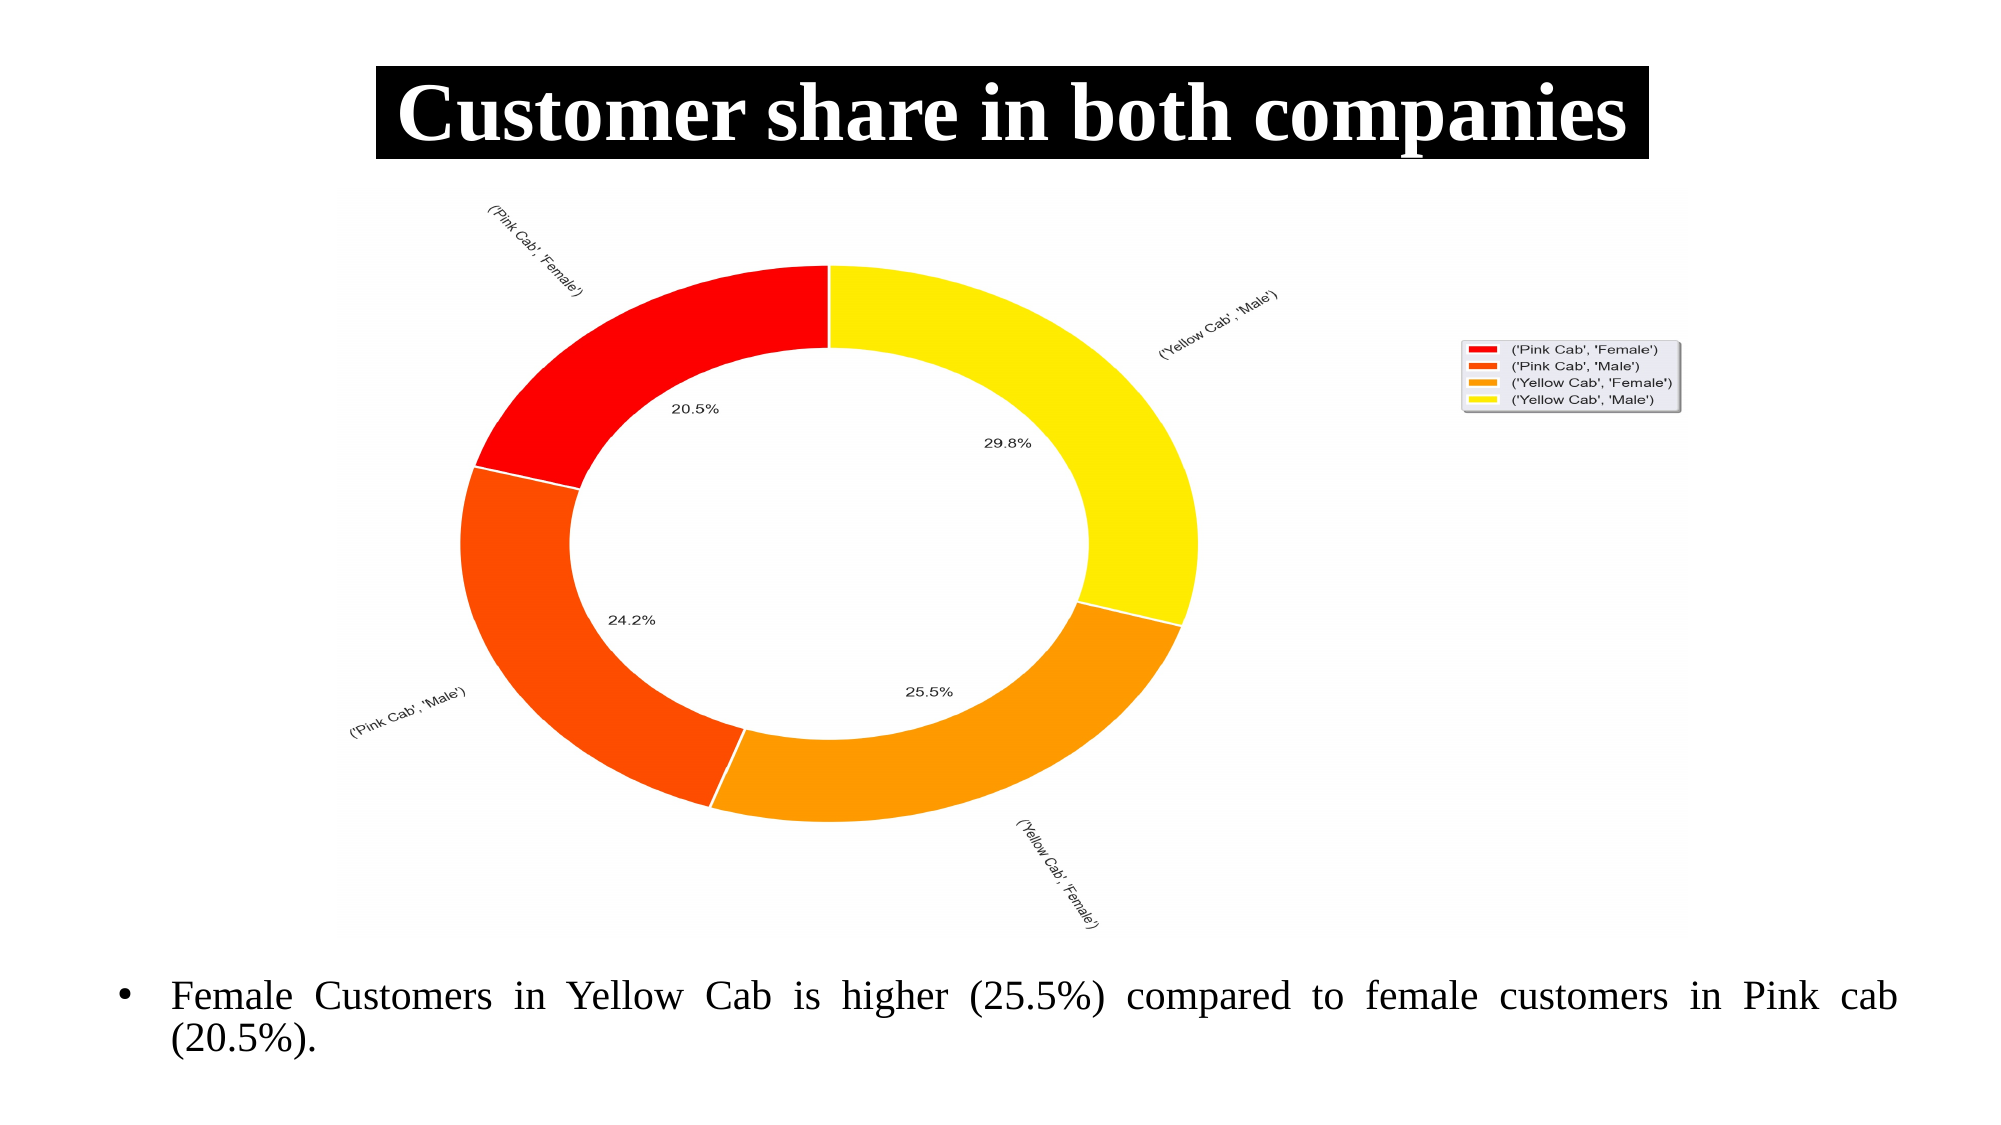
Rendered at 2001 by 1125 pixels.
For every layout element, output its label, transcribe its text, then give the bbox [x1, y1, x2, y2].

list Female Customers in Yellow Cab is higher (25.5%) compared to female customers in Pink cab (20.5%). [99, 937, 1900, 1099]
title Customer share in both companies [262, 37, 1763, 188]
picture [337, 187, 1688, 937]
